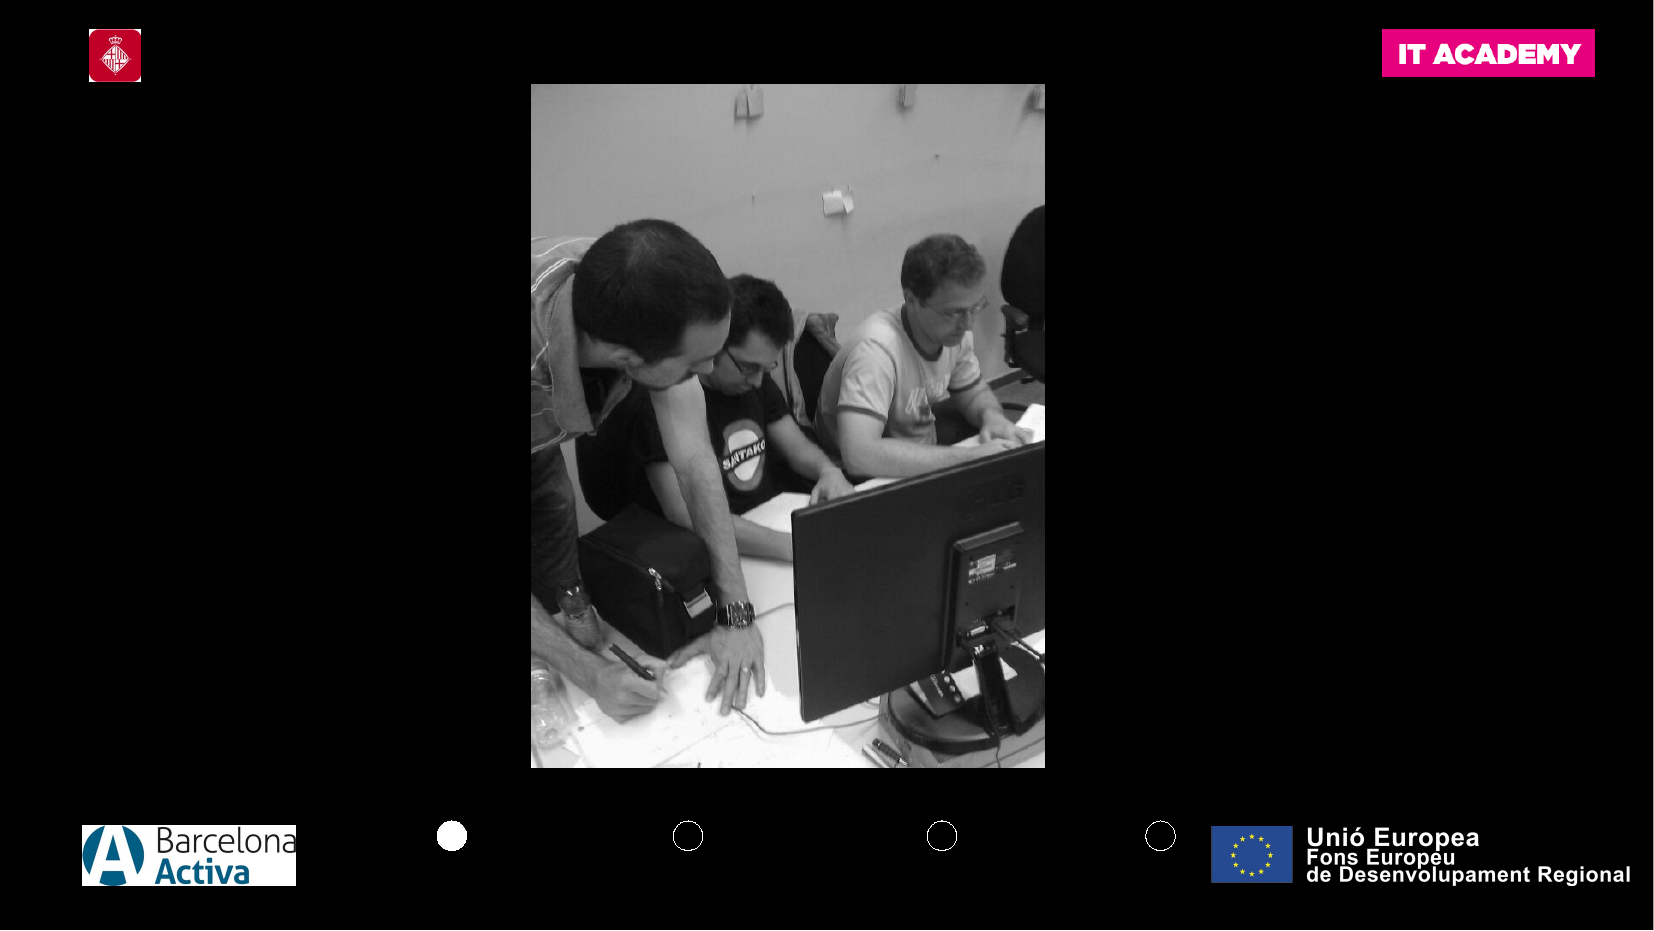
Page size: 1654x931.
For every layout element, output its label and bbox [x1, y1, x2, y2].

picture [531, 84, 1045, 768]
picture [1210, 826, 1631, 886]
text_box [927, 820, 957, 851]
text_box [673, 820, 703, 851]
text_box [1145, 820, 1176, 851]
picture [1382, 29, 1595, 77]
text_box [437, 820, 467, 851]
picture [82, 825, 296, 886]
picture [89, 29, 141, 82]
